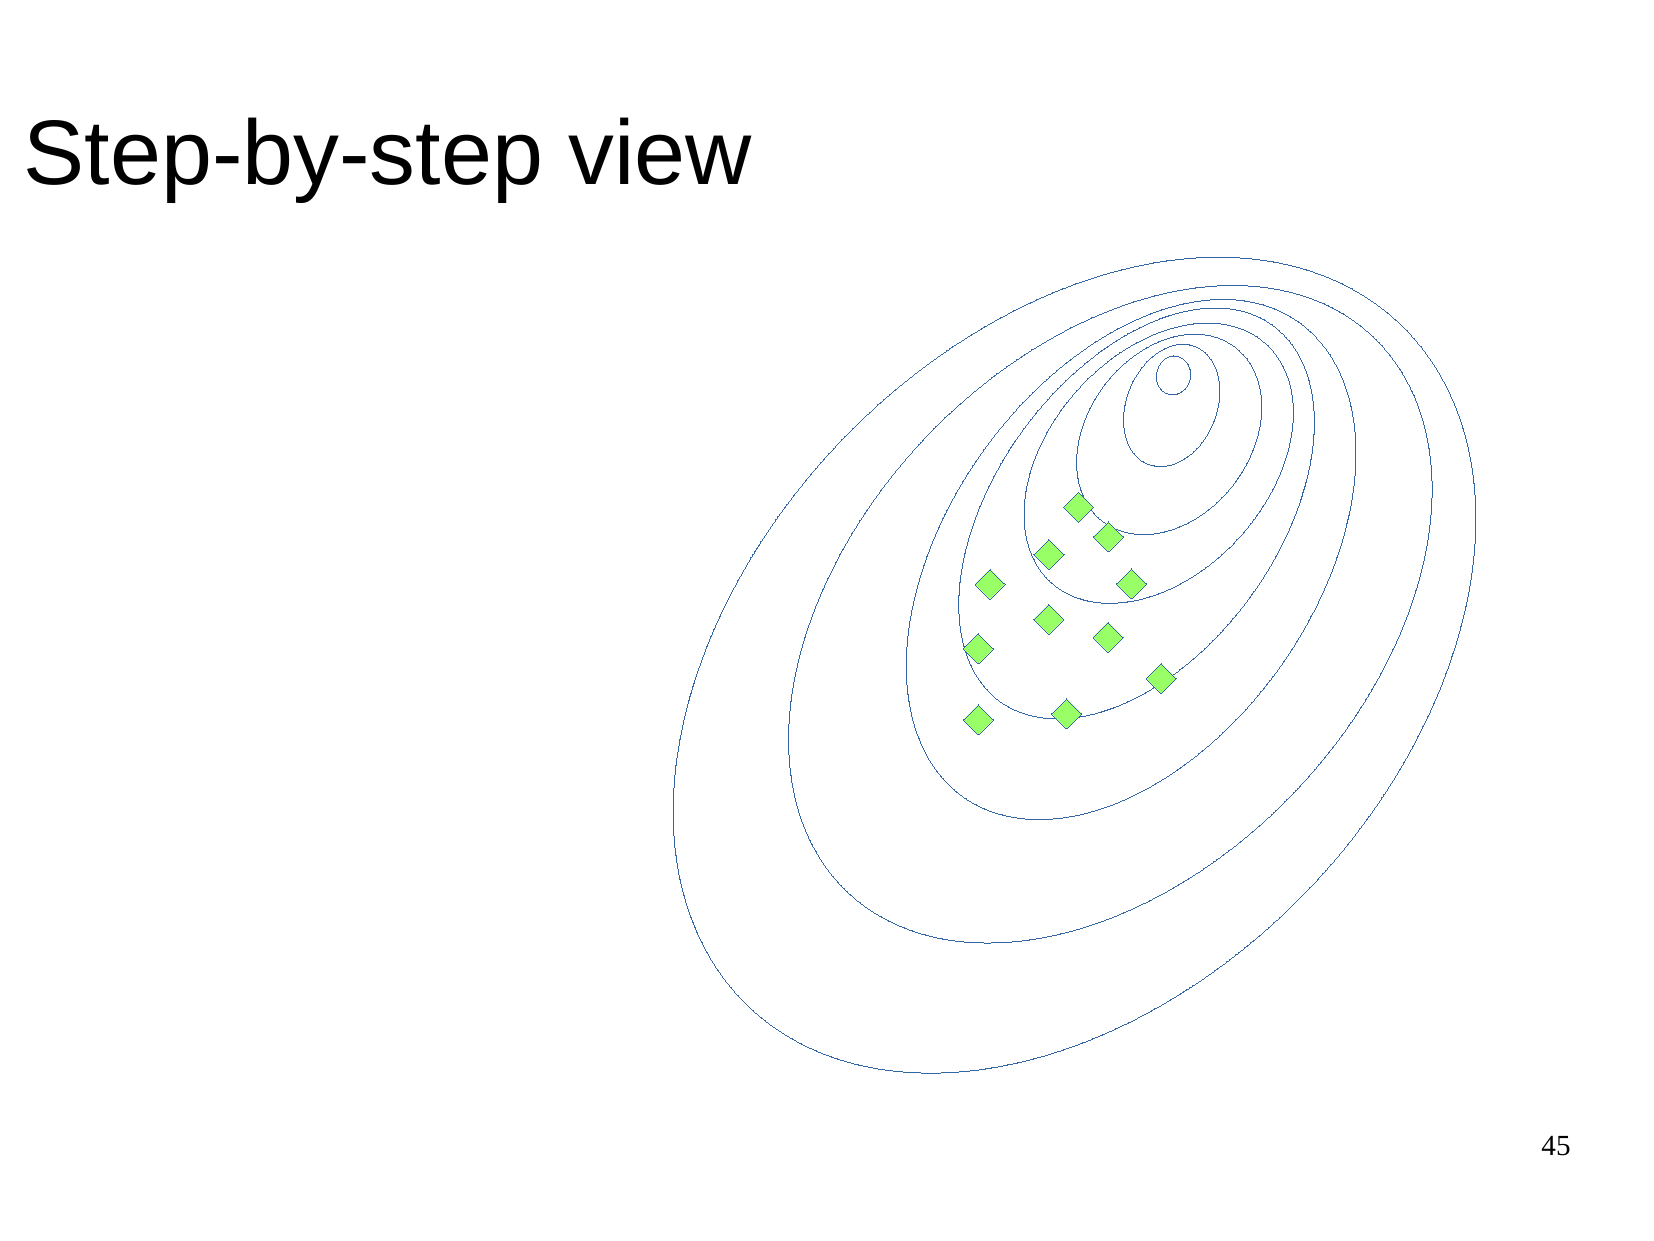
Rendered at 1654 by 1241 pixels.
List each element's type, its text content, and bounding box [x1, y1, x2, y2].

text_box [673, 257, 1476, 1074]
title Step-by-step view [23, 49, 1512, 257]
